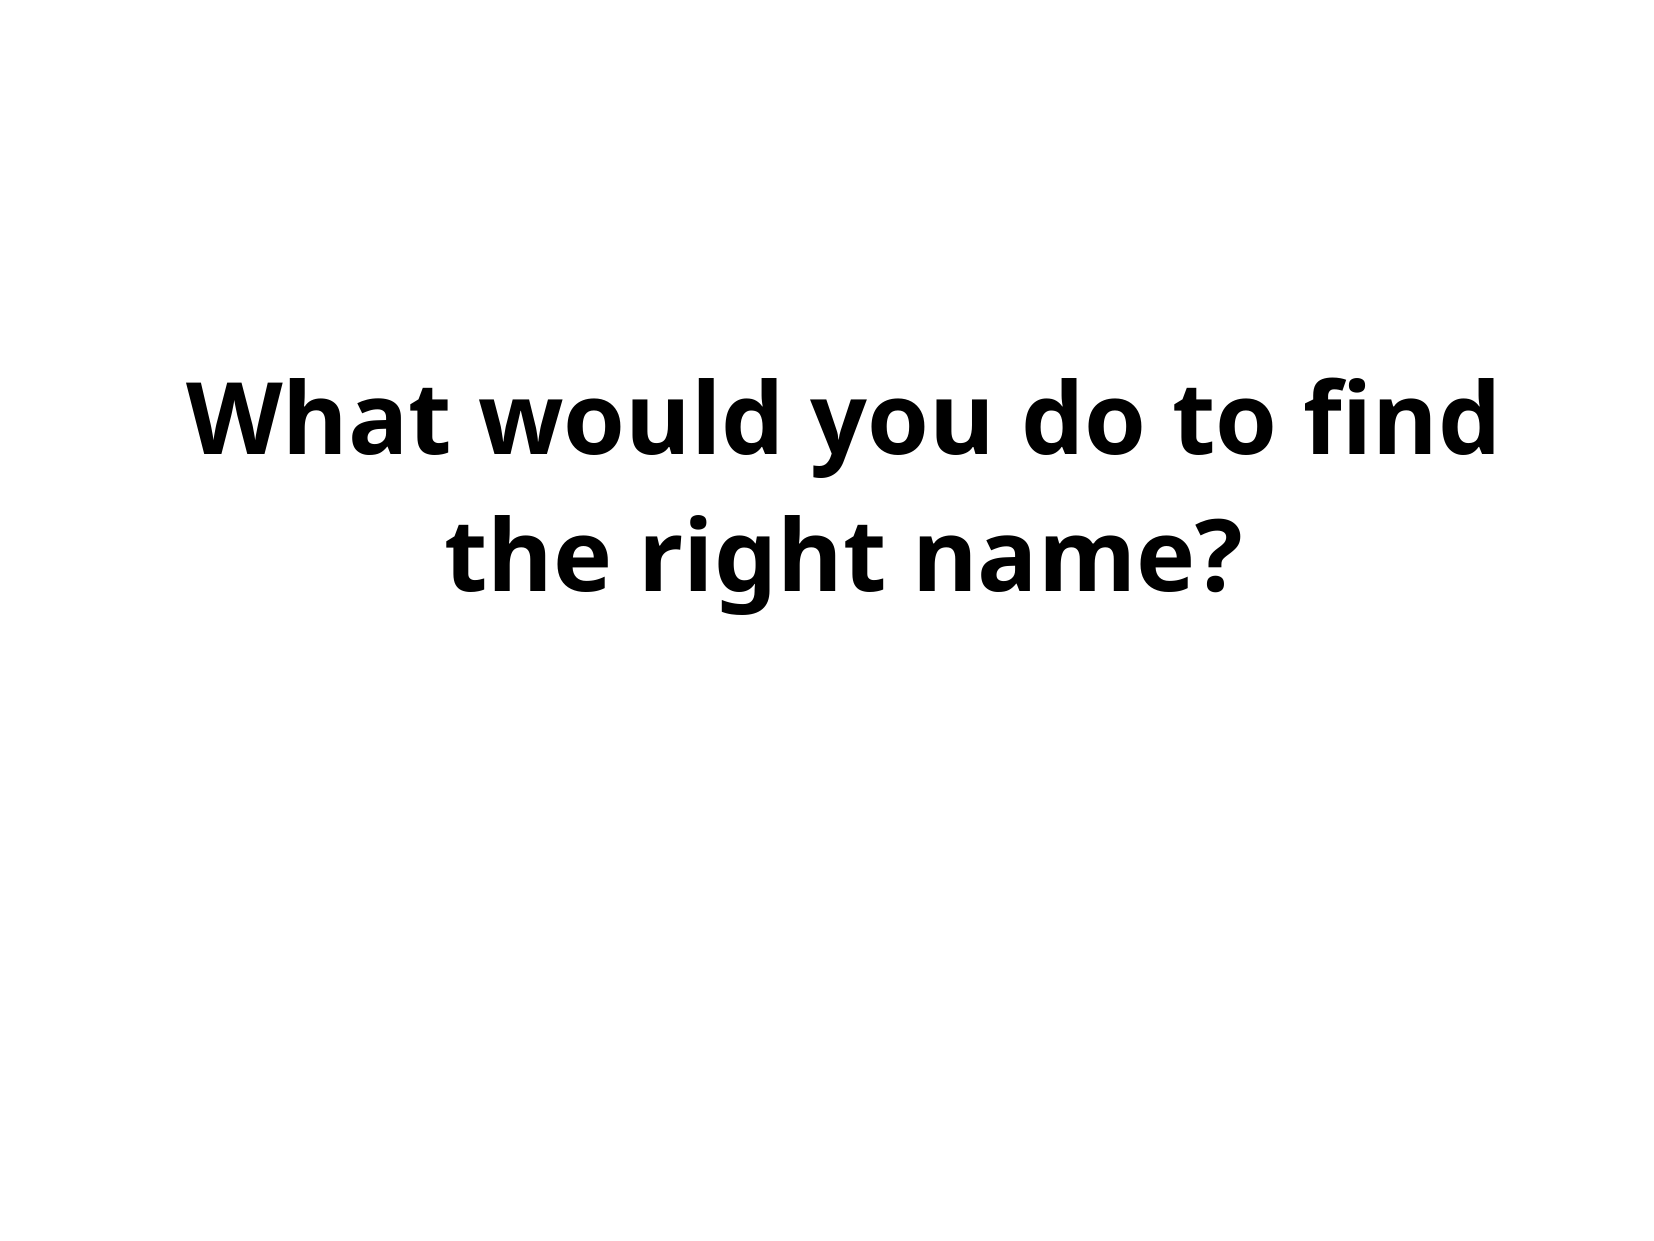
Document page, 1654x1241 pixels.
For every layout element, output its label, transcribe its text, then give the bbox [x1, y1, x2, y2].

subtitle What would you do to find the right name? [82, 49, 1571, 1010]
